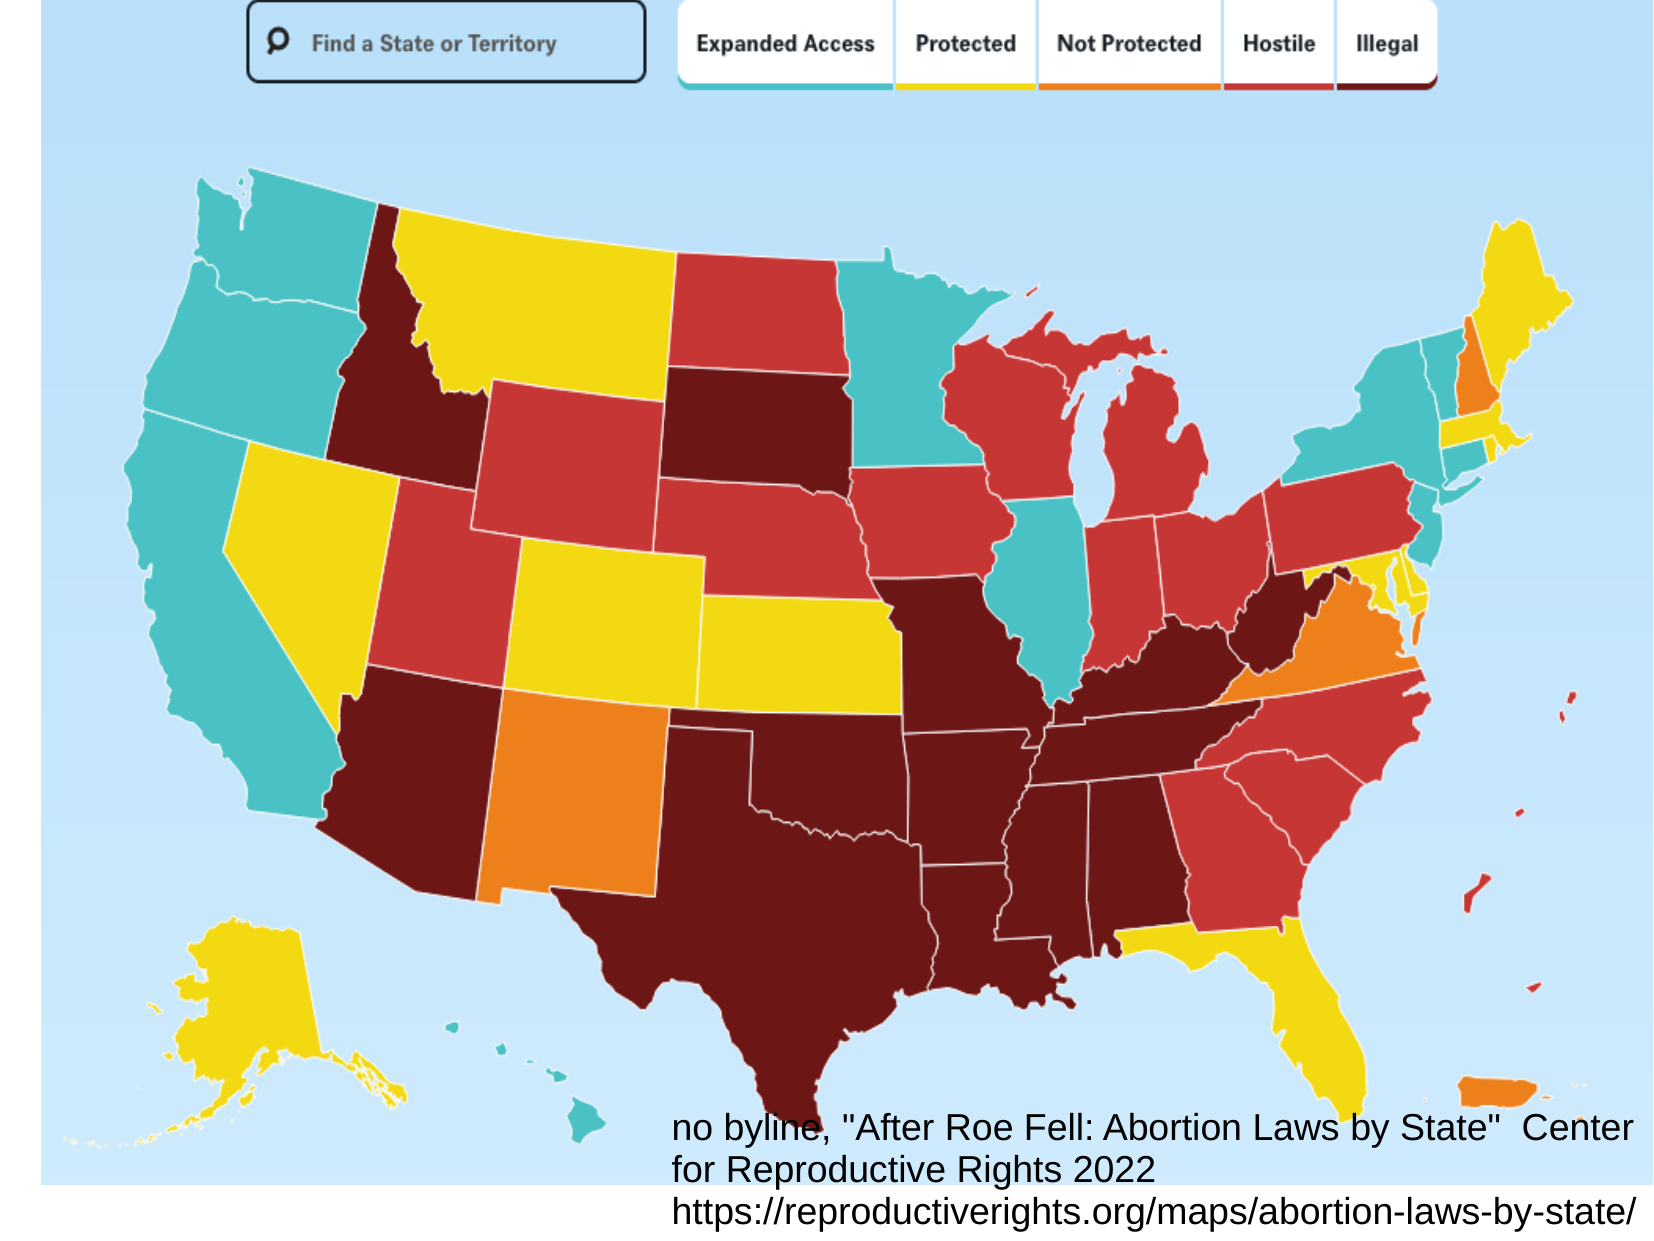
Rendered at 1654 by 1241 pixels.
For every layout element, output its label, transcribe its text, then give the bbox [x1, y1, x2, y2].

text_box no byline, "After Roe Fell: Abortion Laws by State" Center for Reproductive Rights 2022 https://reproductiverights.org/maps/abortion-laws-by-state/ [656, 1099, 1654, 1241]
picture [41, 0, 1654, 1186]
